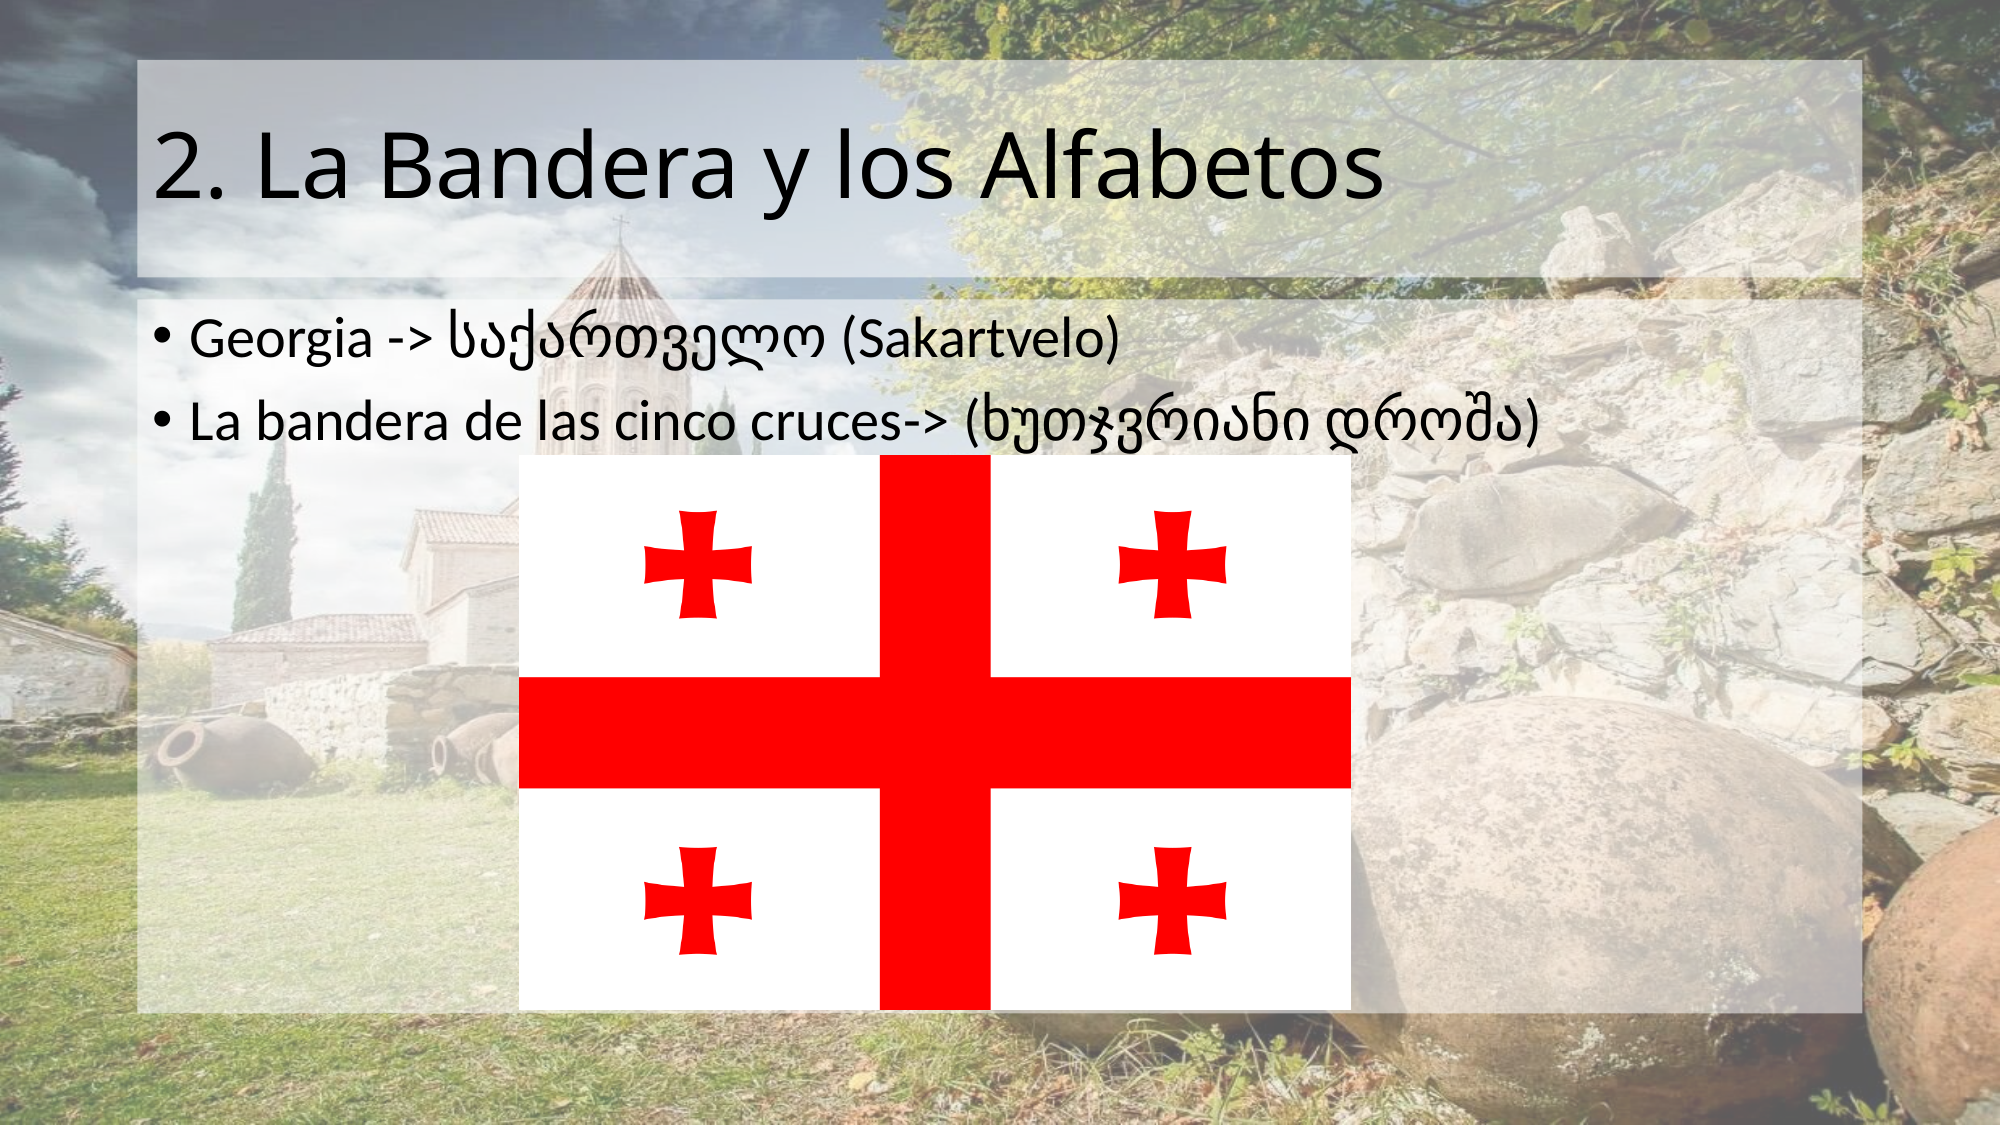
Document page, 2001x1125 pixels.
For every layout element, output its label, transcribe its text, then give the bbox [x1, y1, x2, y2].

list Georgia -> საქართველო (Sakartvelo) La bandera de las cinco cruces-> (ხუთჯვრიანი დროშა) [137, 299, 1863, 1014]
picture [519, 455, 1351, 1010]
title 2. La Bandera y los Alfabetos [137, 59, 1863, 278]
